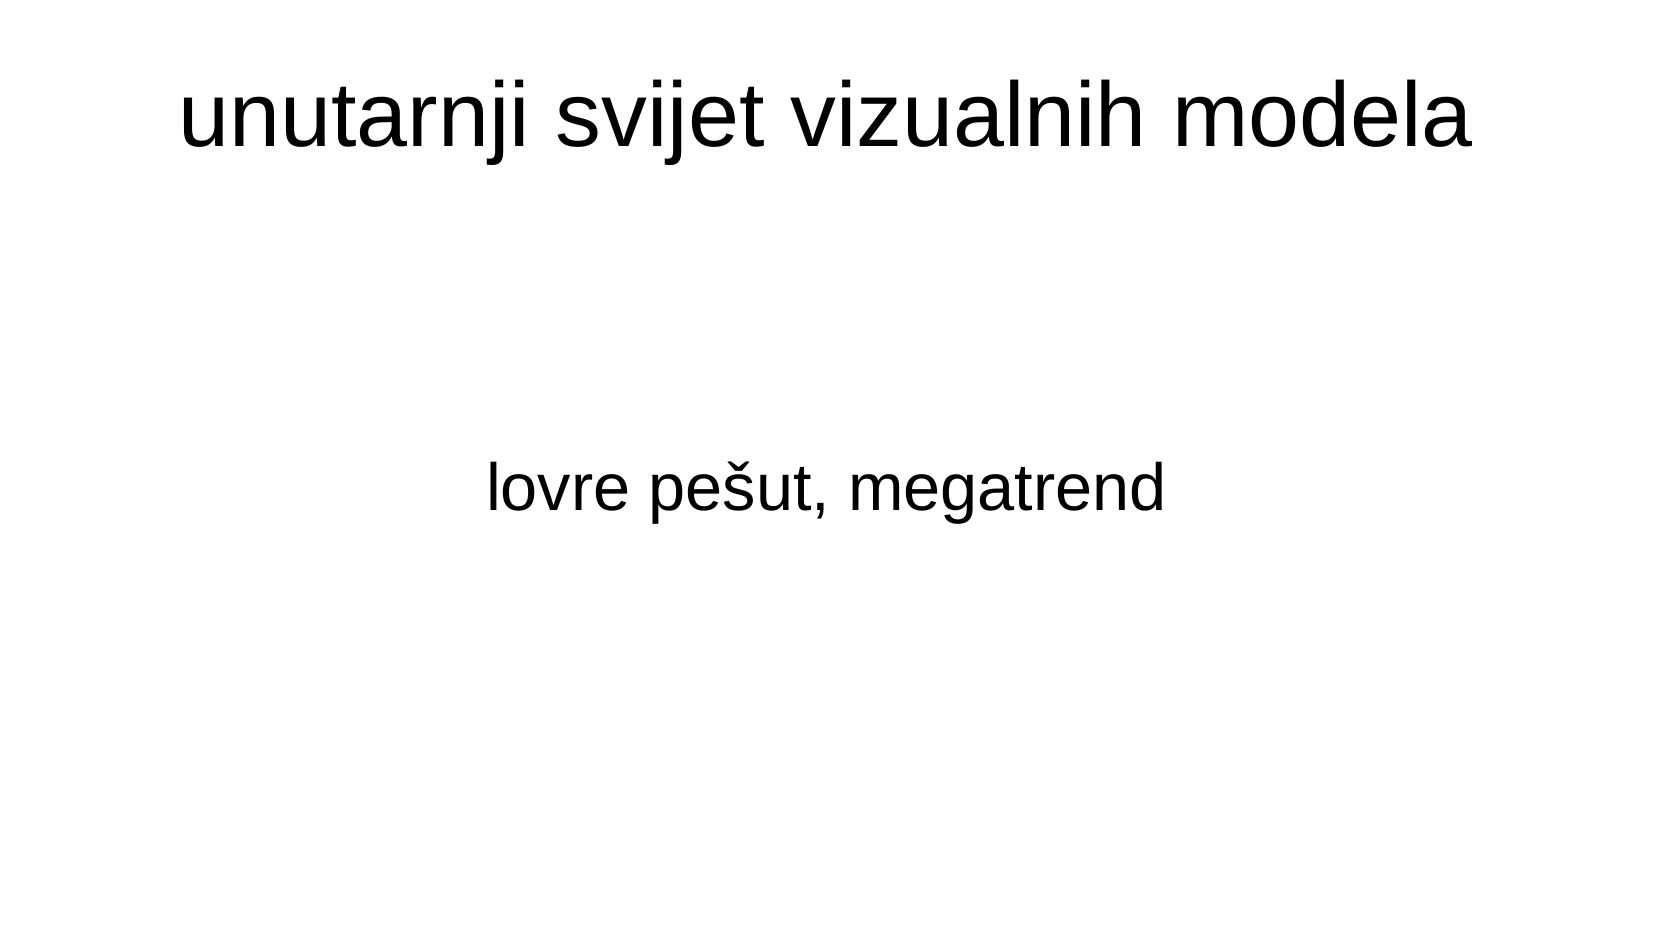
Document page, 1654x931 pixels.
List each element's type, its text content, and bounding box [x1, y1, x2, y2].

subtitle lovre pešut, megatrend [82, 217, 1571, 758]
title unutarnji svijet vizualnih modela [82, 37, 1571, 193]
